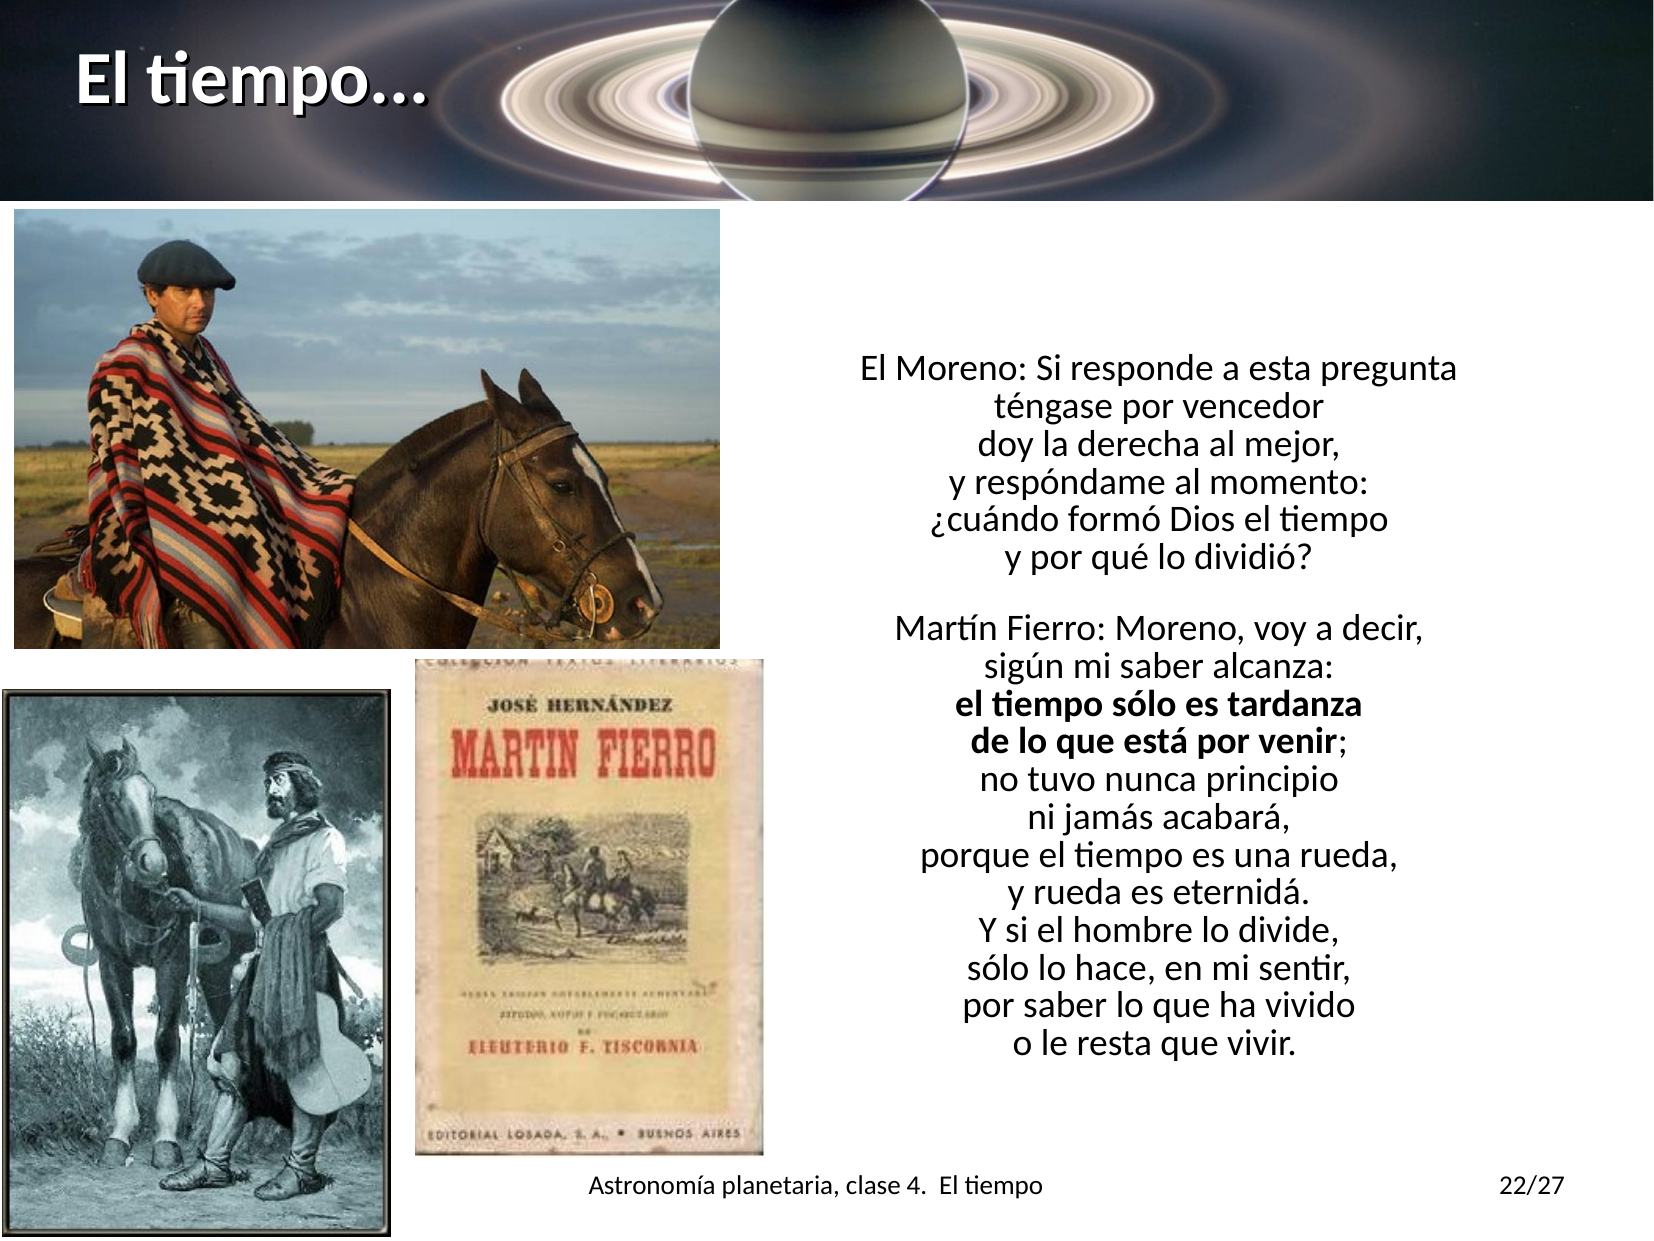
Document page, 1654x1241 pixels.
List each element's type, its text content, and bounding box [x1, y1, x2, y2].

picture [0, 0, 1654, 201]
title El tiempo... [75, 19, 1564, 151]
subtitle El Moreno: Si responde a esta pregunta téngase por vencedor doy la derecha al mejor, y respóndame al momento: ¿cuándo formó Dios el tiempo y por qué lo dividió? Martín Fierro: Moreno, voy a decir, sigún mi saber alcanza: el tiempo sólo es tardanza de lo que está por venir; no tuvo nunca principio ni jamás acabará, porque el tiempo es una rueda, y rueda es eternidá. Y si el hombre lo divide, sólo lo hace, en mi sentir, por saber lo que ha vivido o le resta que vivir. [735, 251, 1584, 1167]
picture [14, 209, 721, 649]
picture [2, 689, 391, 1237]
picture [415, 659, 766, 1158]
